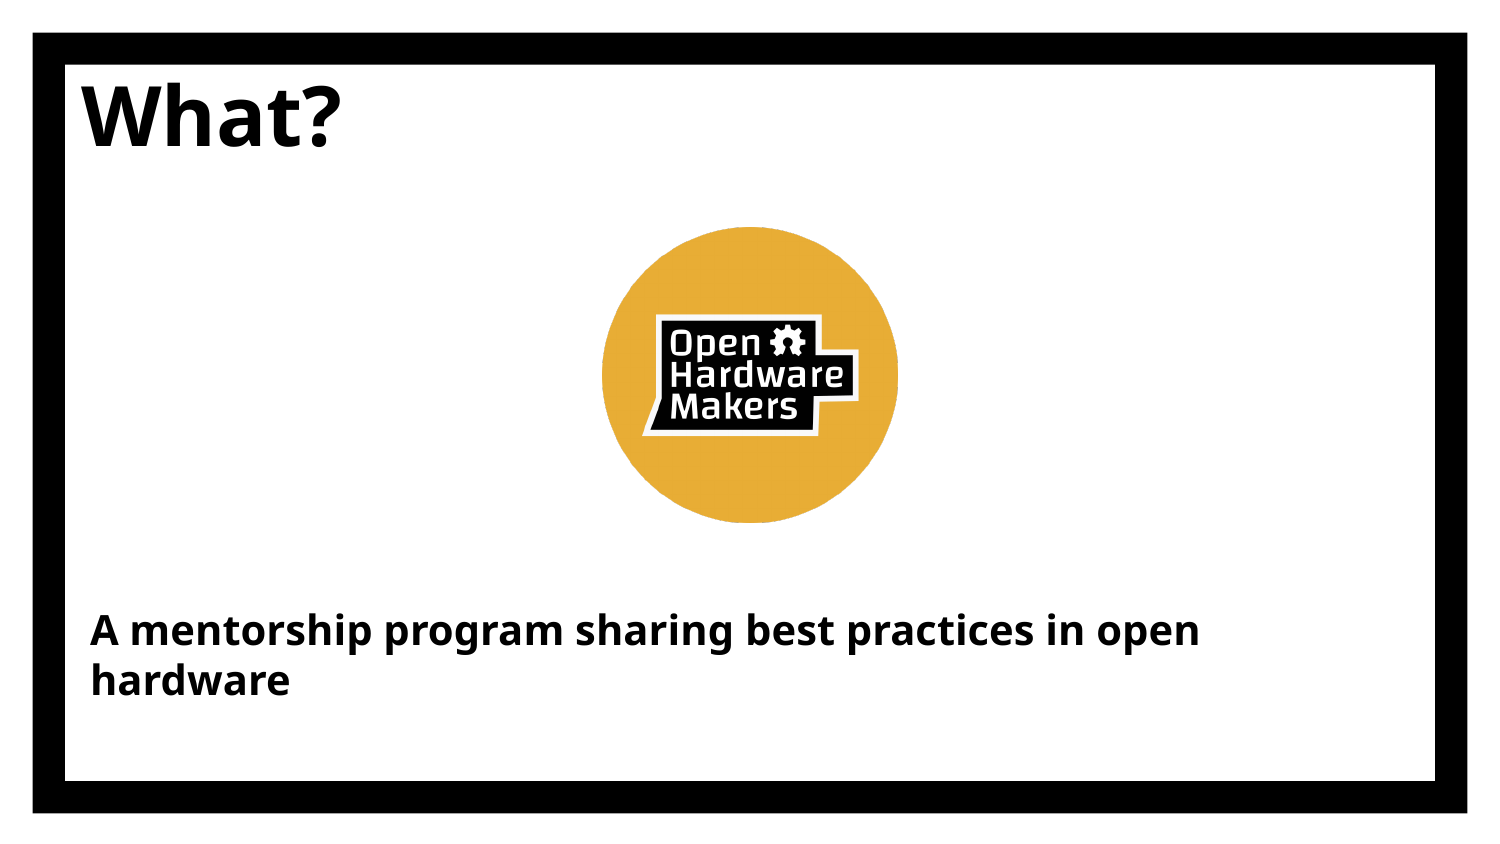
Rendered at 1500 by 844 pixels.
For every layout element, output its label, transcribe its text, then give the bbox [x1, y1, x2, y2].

title What? [66, 61, 879, 178]
picture [602, 227, 898, 523]
subtitle A mentorship program sharing best practices in open hardware [75, 589, 1417, 666]
